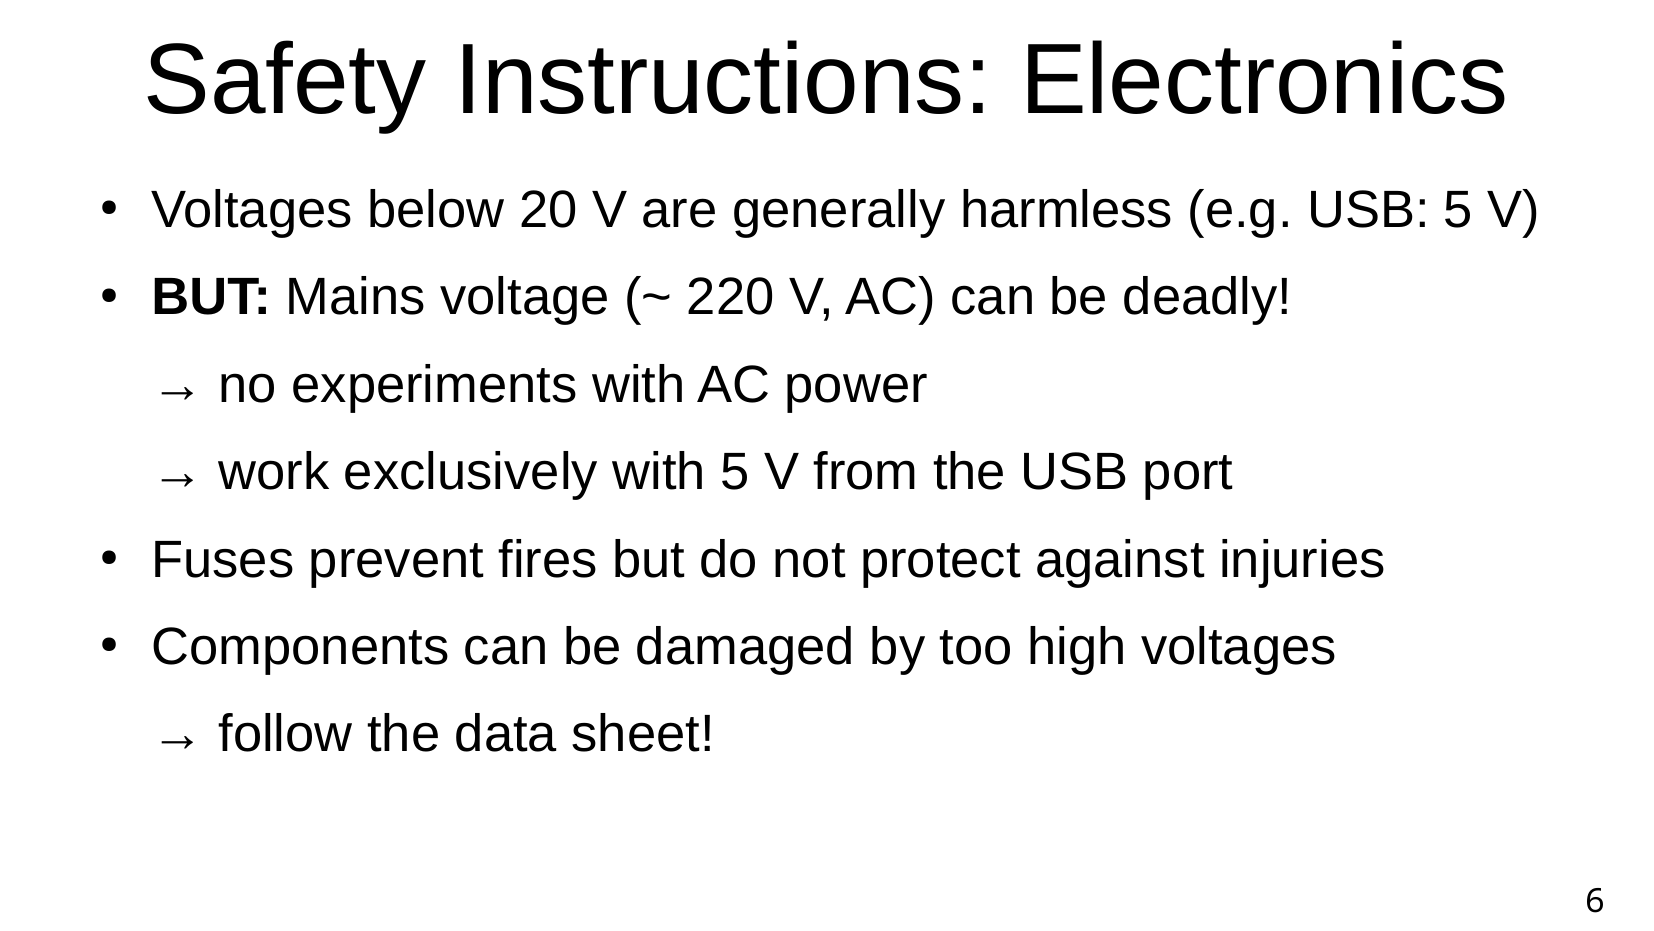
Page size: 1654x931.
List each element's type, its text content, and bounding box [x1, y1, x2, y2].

title Safety Instructions: Electronics [82, 1, 1571, 157]
list Voltages below 20 V are generally harmless (e.g. USB: 5 V) BUT: Mains voltage (~ 220 V, AC) can be deadly! → no experiments with AC power → work exclusively with 5 V from the USB port Fuses prevent fires but do not protect against injuries Components can be damaged by too high voltages → follow the data sheet! [82, 180, 1571, 811]
